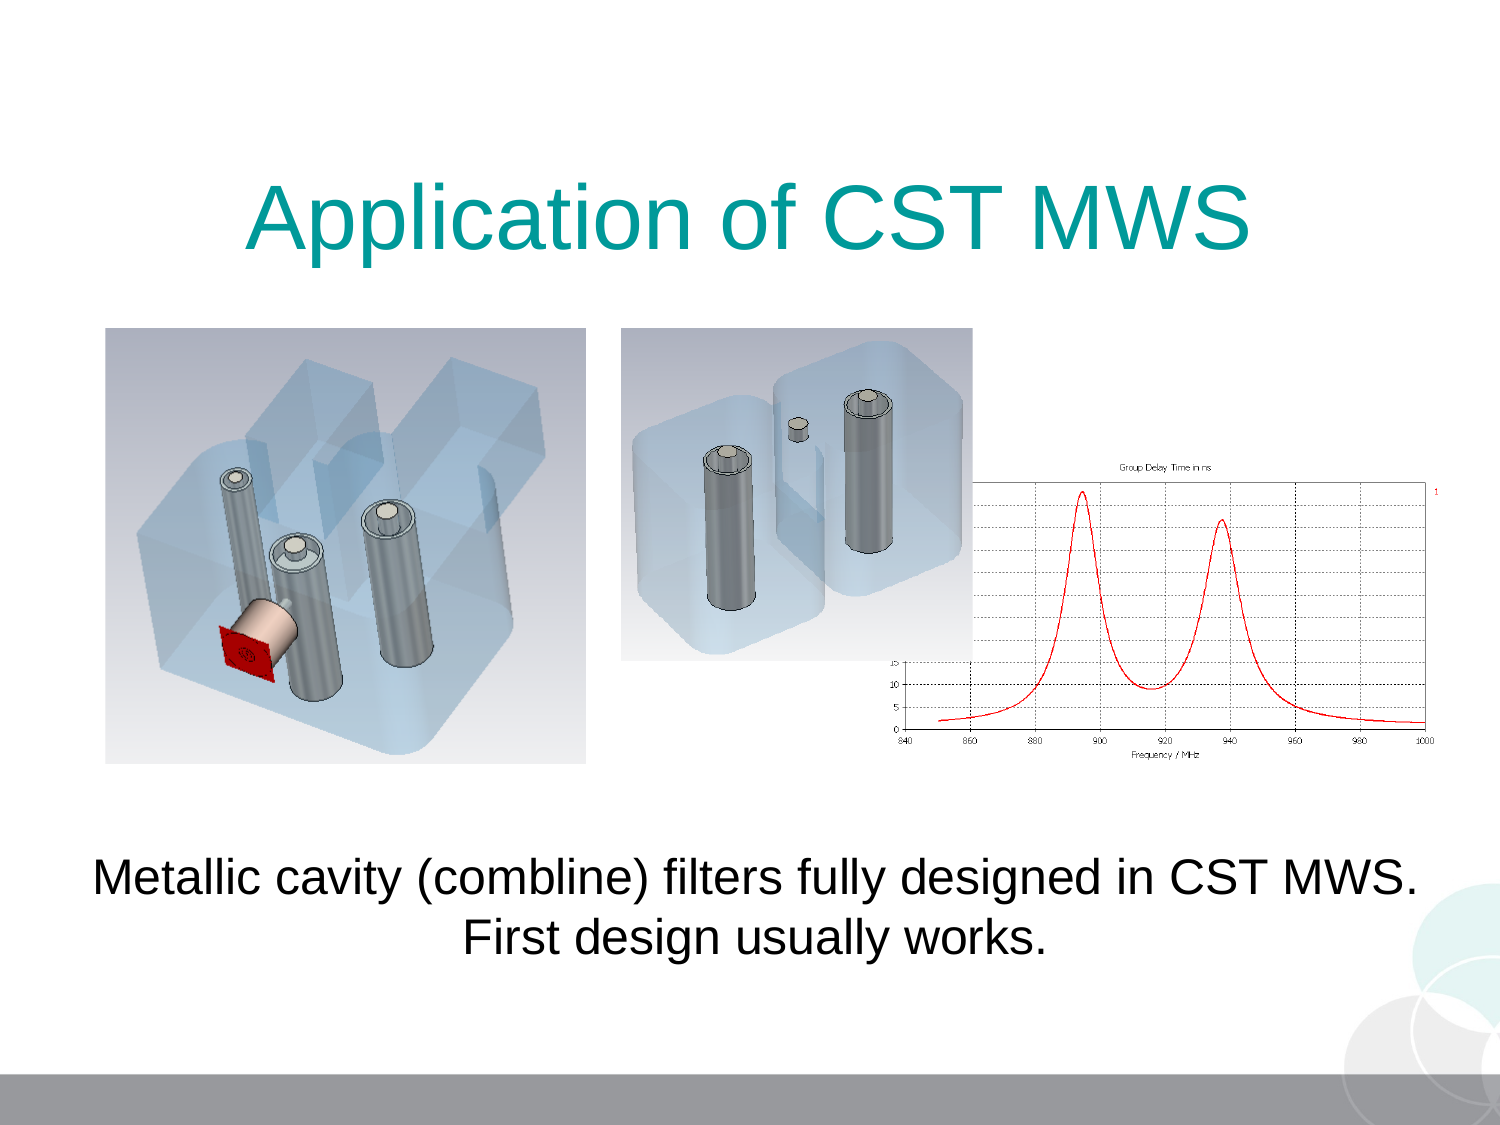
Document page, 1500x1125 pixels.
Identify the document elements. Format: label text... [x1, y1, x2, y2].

text_box Metallic cavity (combline) filters fully designed in CST MWS. First design usually works. [77, 836, 1435, 972]
title Application of CST MWS [62, 137, 1438, 288]
picture [621, 328, 1438, 762]
picture [0, 879, 1500, 1125]
picture [105, 328, 586, 764]
